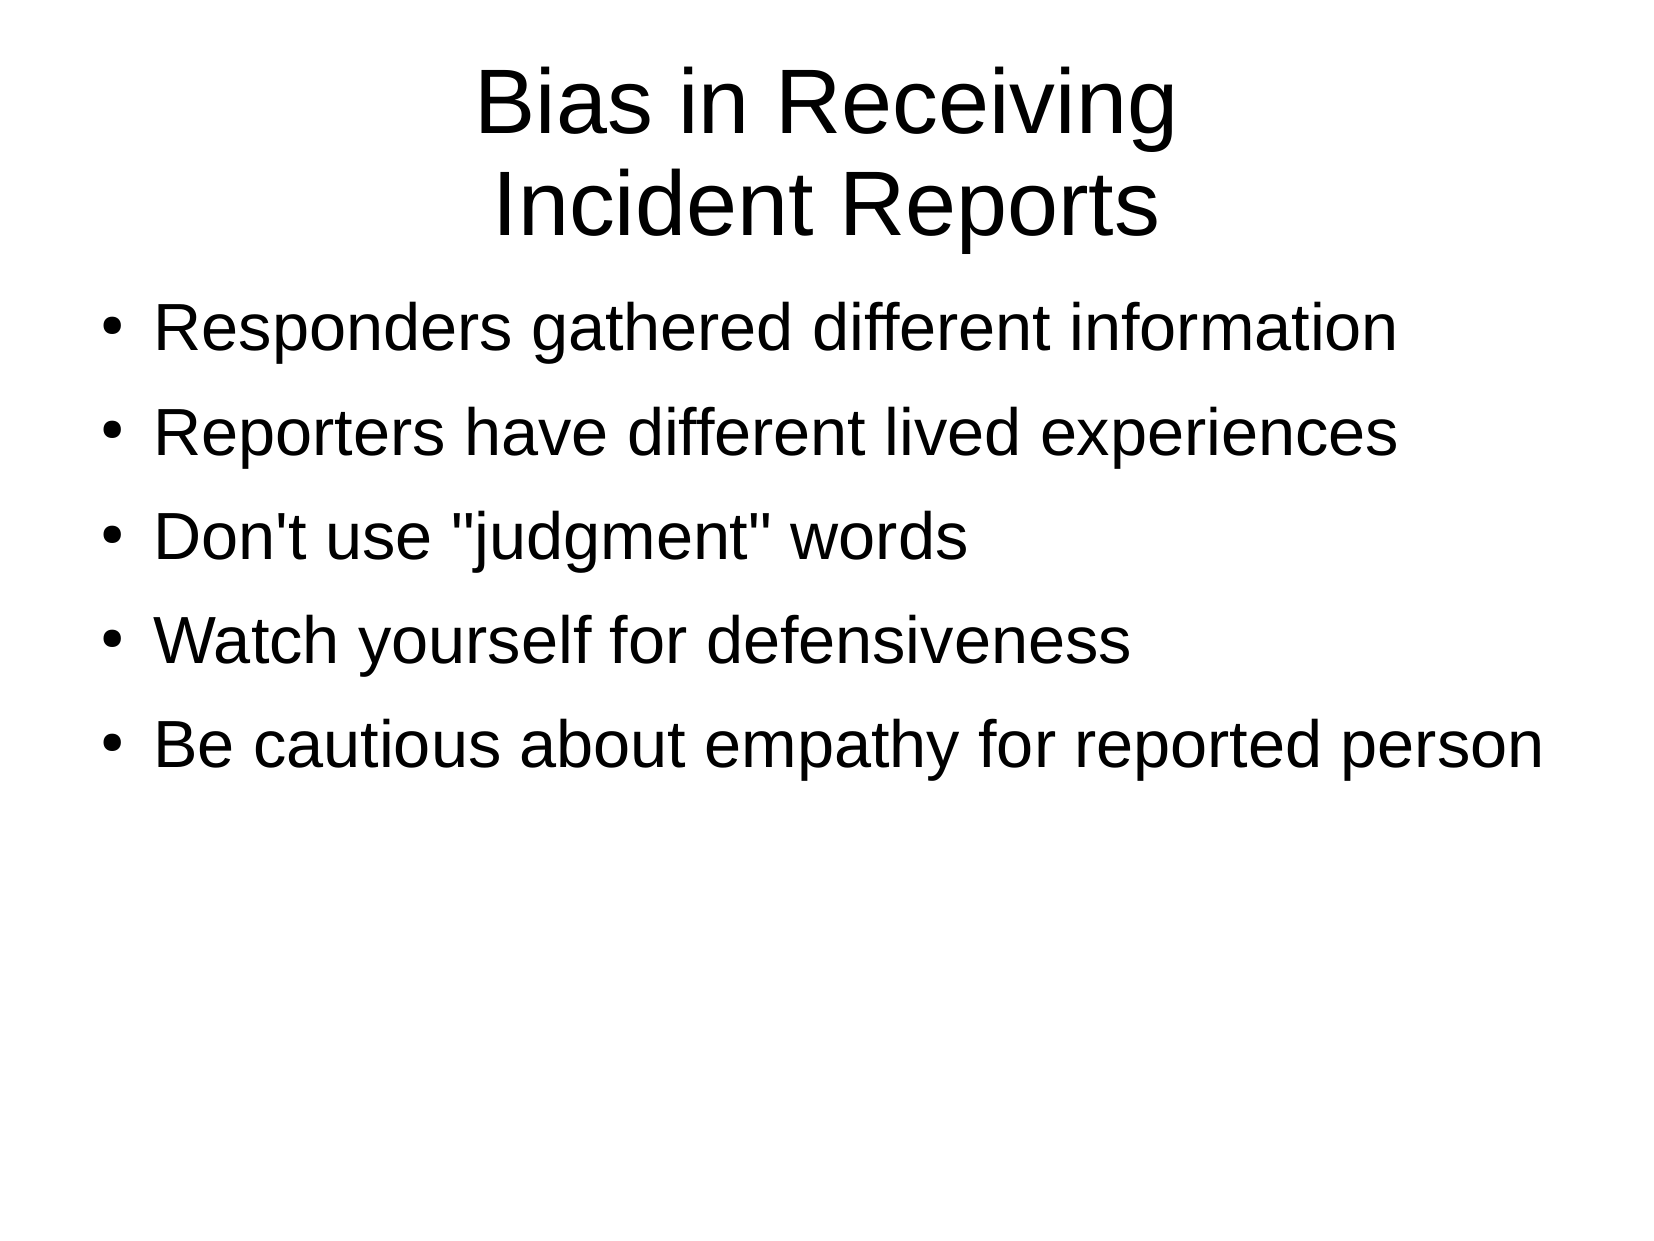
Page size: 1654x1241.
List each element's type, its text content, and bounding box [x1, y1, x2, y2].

list Responders gathered different information Reporters have different lived experiences Don't use "judgment" words Watch yourself for defensiveness Be cautious about empathy for reported person [82, 290, 1571, 1010]
title Bias in Receiving Incident Reports [82, 49, 1571, 257]
